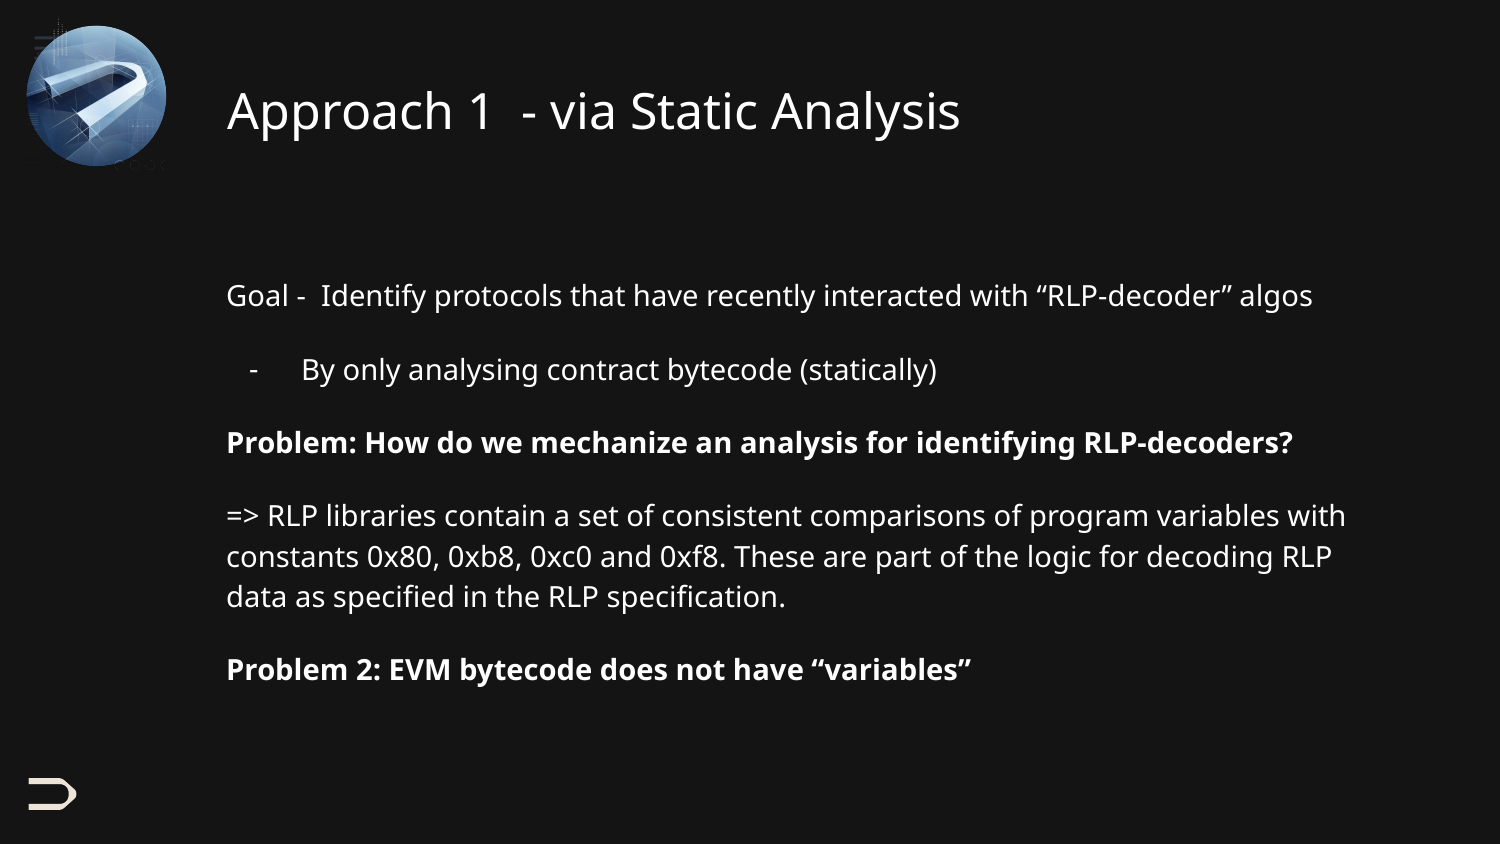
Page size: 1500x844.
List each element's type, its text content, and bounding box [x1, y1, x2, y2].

list Goal - Identify protocols that have recently interacted with “RLP-decoder” algos By only analysing contract bytecode (statically) Problem: How do we mechanize an analysis for identifying RLP-decoders? => RLP libraries contain a set of consistent comparisons of program variables with constants 0x80, 0xb8, 0xc0 and 0xf8. These are part of the logic for decoding RLP data as specified in the RLP specification. Problem 2: EVM bytecode does not have “variables” [211, 257, 1393, 735]
title Approach 1 - via Static Analysis [212, 64, 1368, 215]
picture [20, 761, 85, 827]
picture [0, 0, 193, 193]
